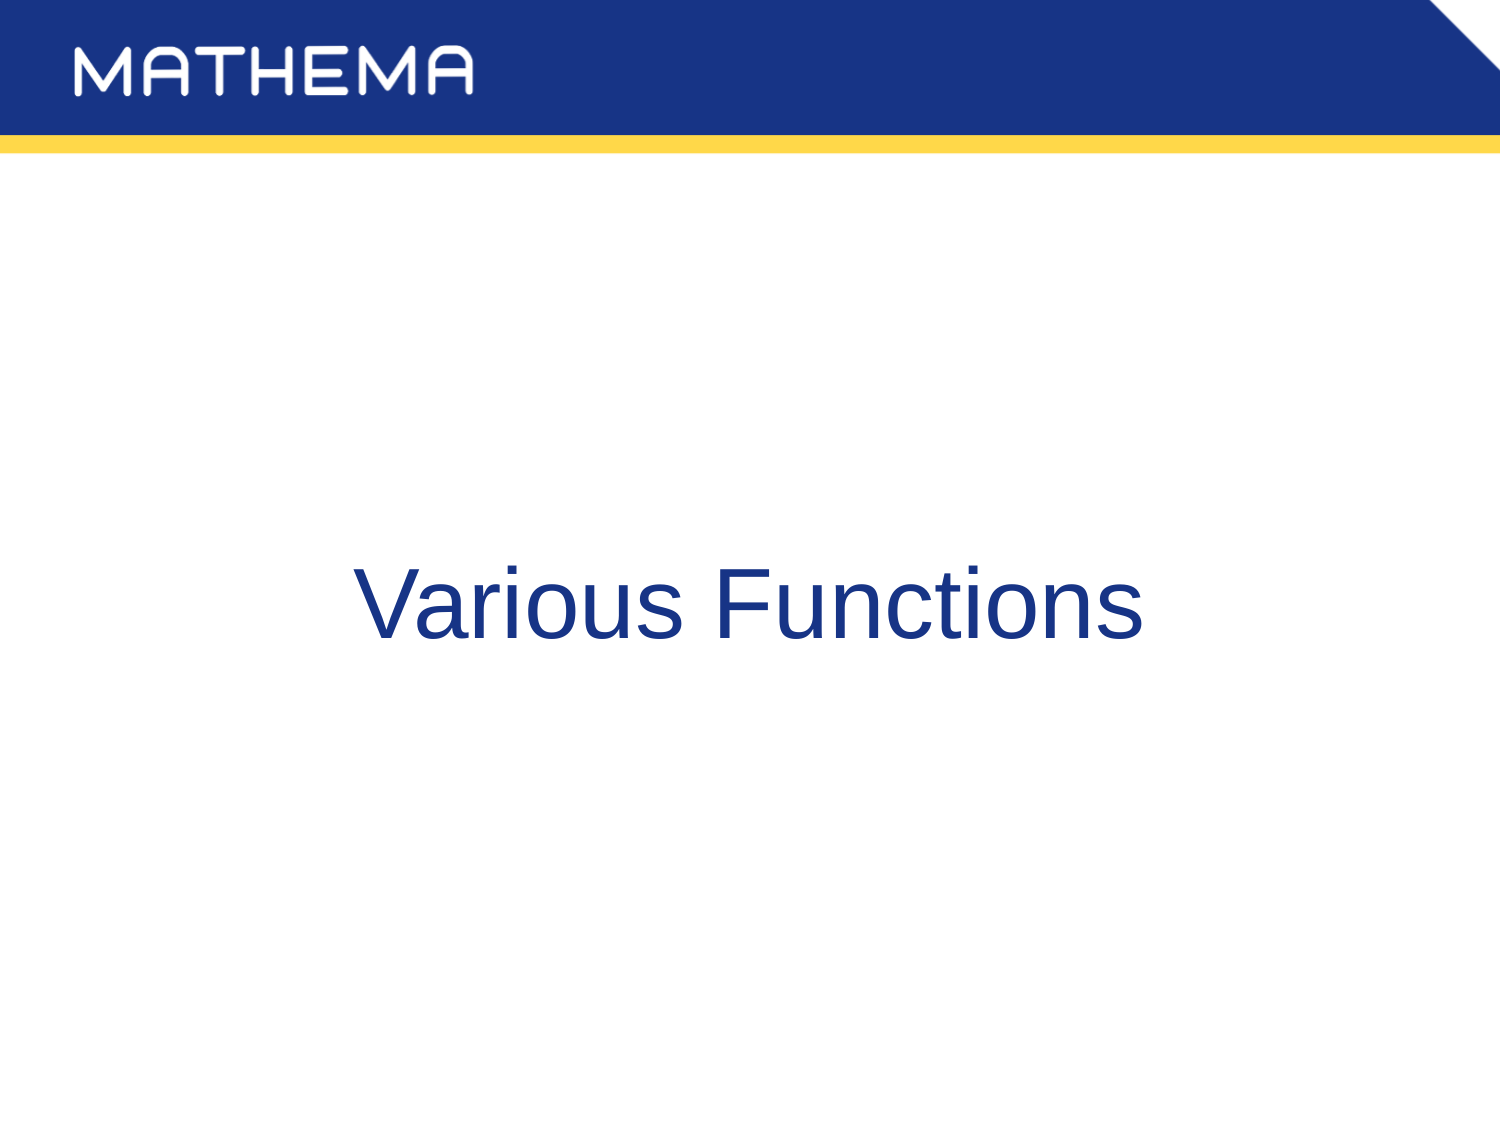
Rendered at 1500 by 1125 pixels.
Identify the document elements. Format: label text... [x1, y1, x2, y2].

subtitle Various Functions [75, 229, 1426, 978]
picture [0, 0, 1500, 1125]
